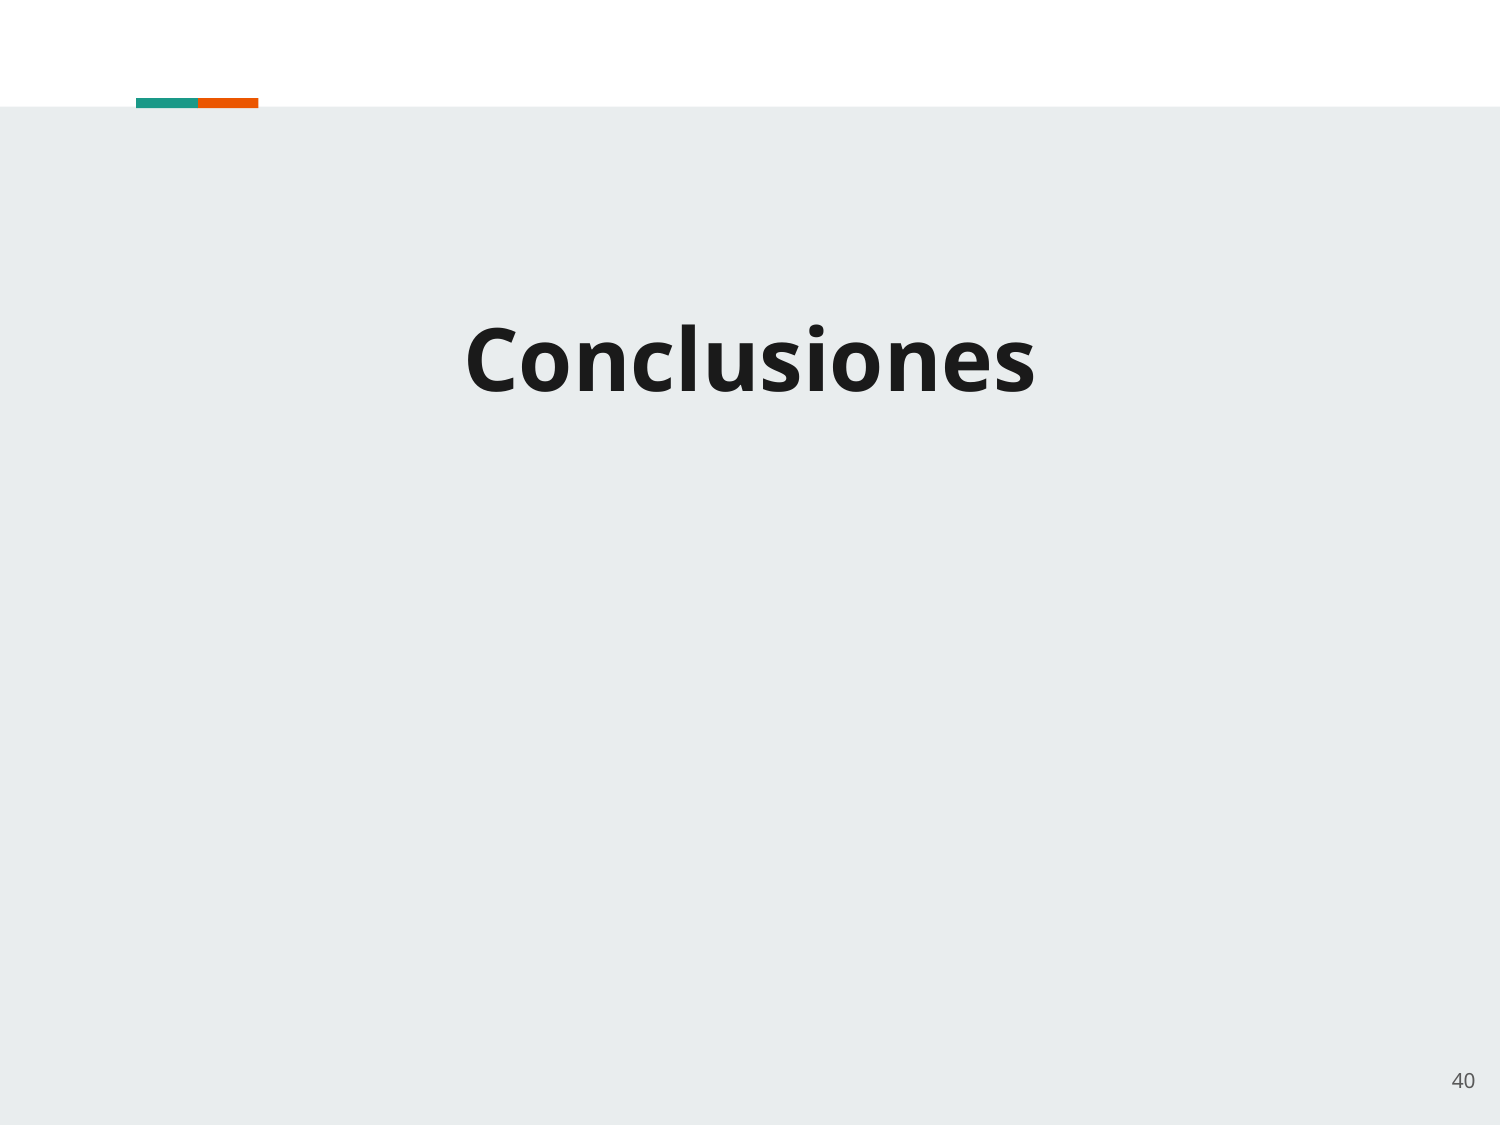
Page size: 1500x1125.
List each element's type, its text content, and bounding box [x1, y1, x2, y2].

slide_number <number> [1400, 1038, 1491, 1125]
title Conclusiones [119, 289, 1381, 654]
